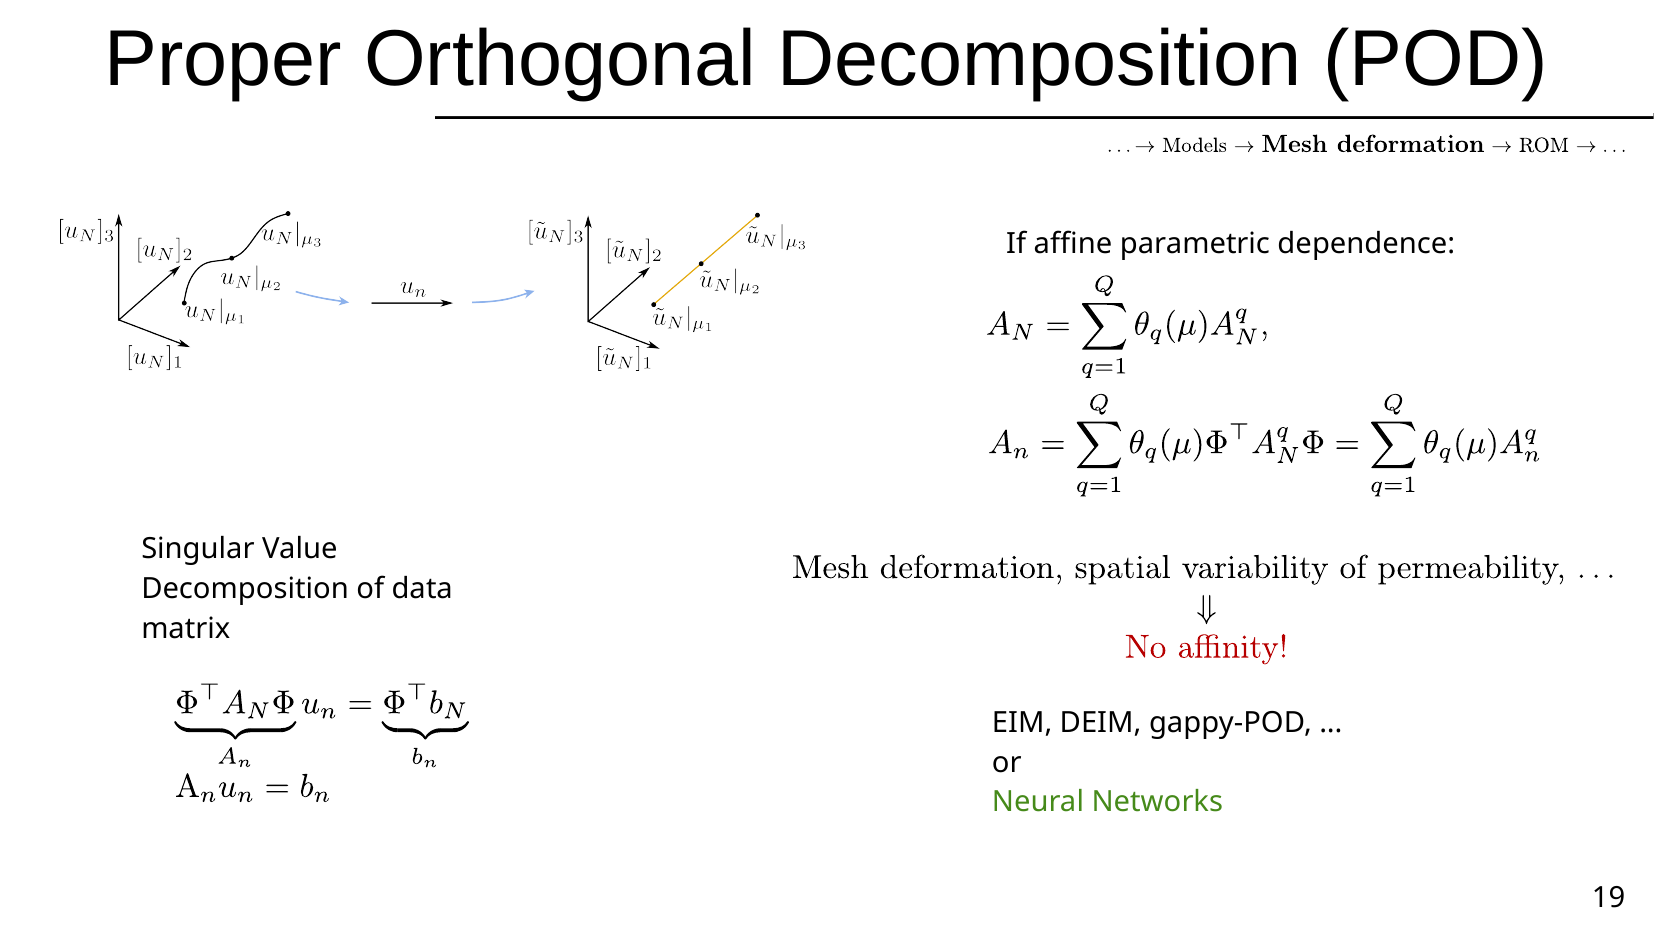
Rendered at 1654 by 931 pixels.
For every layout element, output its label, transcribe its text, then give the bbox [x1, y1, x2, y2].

title Proper Orthogonal Decomposition (POD) [0, 0, 1654, 117]
picture [988, 393, 1540, 497]
picture [985, 274, 1268, 380]
picture [60, 211, 805, 371]
text_box Singular Value Decomposition of data matrix [126, 520, 557, 650]
text_box EIM, DEIM, gappy-POD, ... or Neural Networks [977, 693, 1437, 877]
picture [1107, 133, 1626, 154]
text_box If affine parametric dependence: [991, 214, 1511, 268]
picture [791, 553, 1614, 666]
picture [174, 683, 469, 803]
